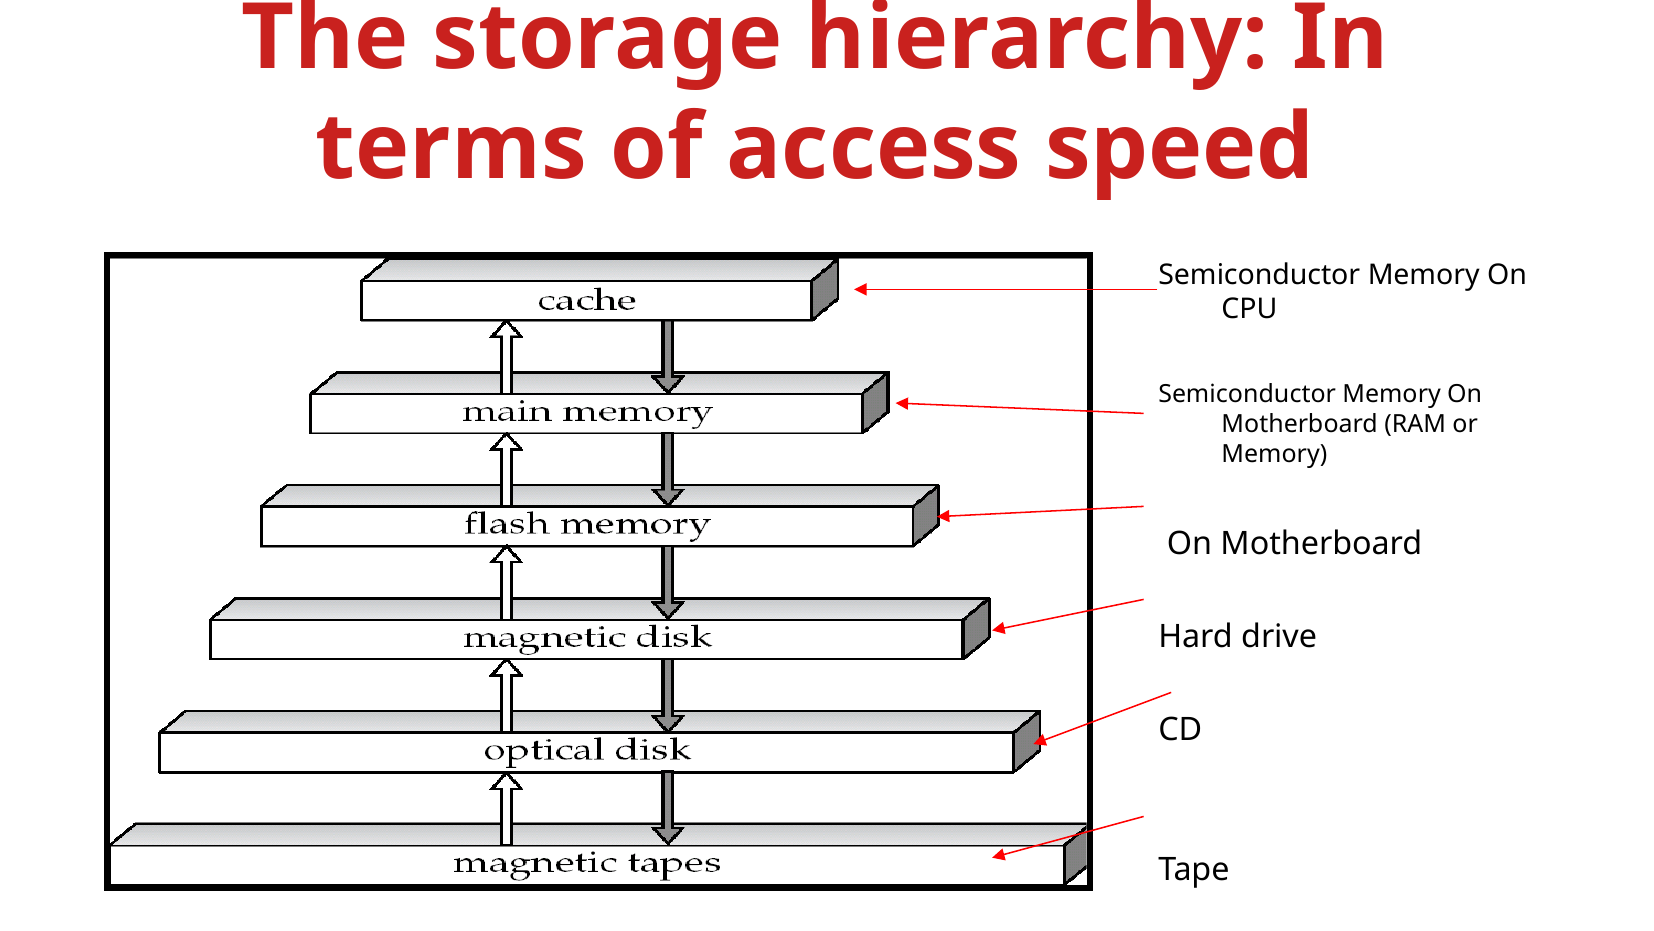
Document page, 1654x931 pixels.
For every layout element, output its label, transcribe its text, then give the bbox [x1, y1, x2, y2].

title The storage hierarchy: In terms of access speed [168, 0, 1463, 205]
picture [110, 258, 1087, 885]
list Semiconductor Memory On CPU Semiconductor Memory On Motherboard (RAM or Memory) On Motherboard Hard drive CD Tape [1143, 247, 1558, 900]
